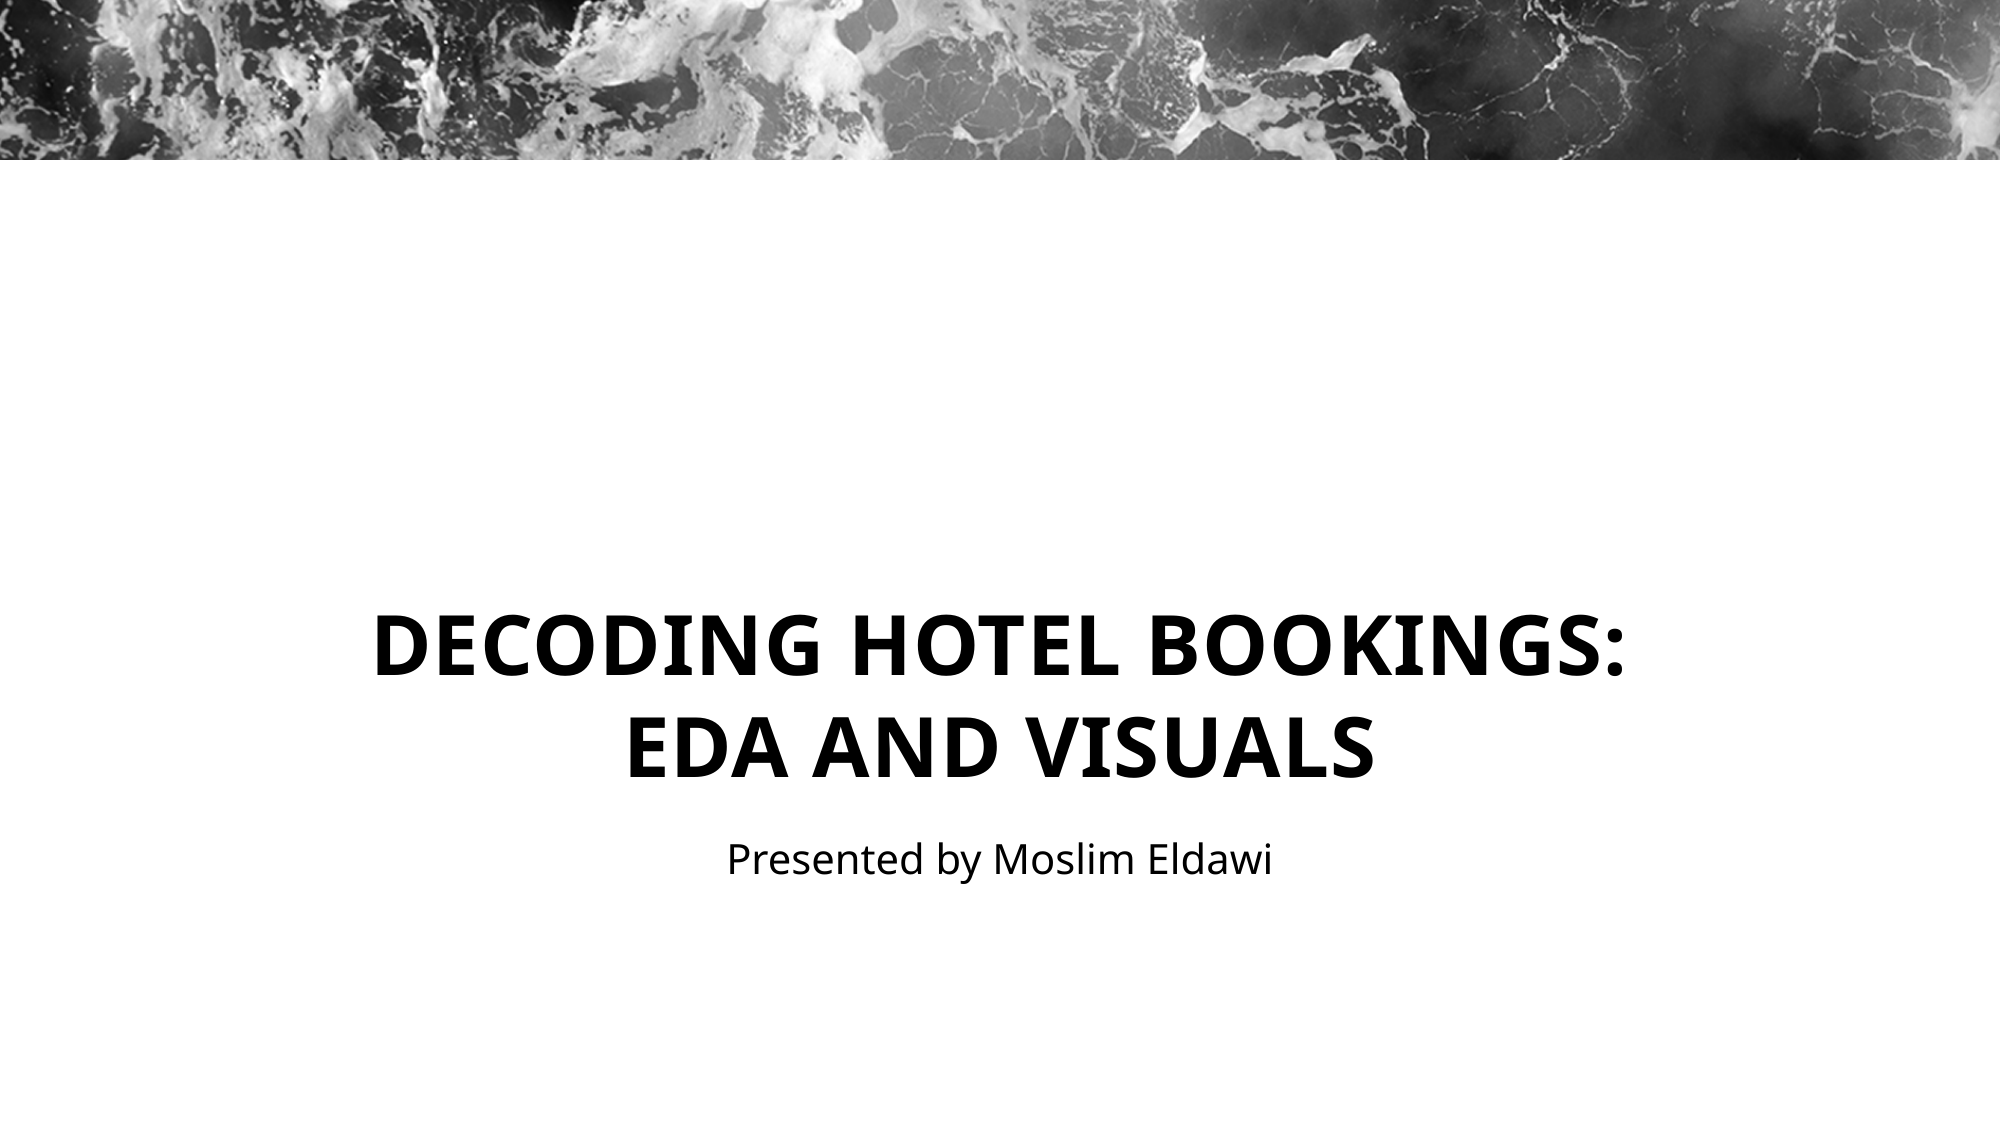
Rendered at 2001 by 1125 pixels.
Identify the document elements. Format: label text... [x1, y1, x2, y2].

picture [0, 0, 2000, 160]
title Decoding Hotel Bookings: EDA and Visuals [324, 375, 1675, 806]
subtitle Presented by Moslim Eldawi [377, 822, 1623, 1055]
